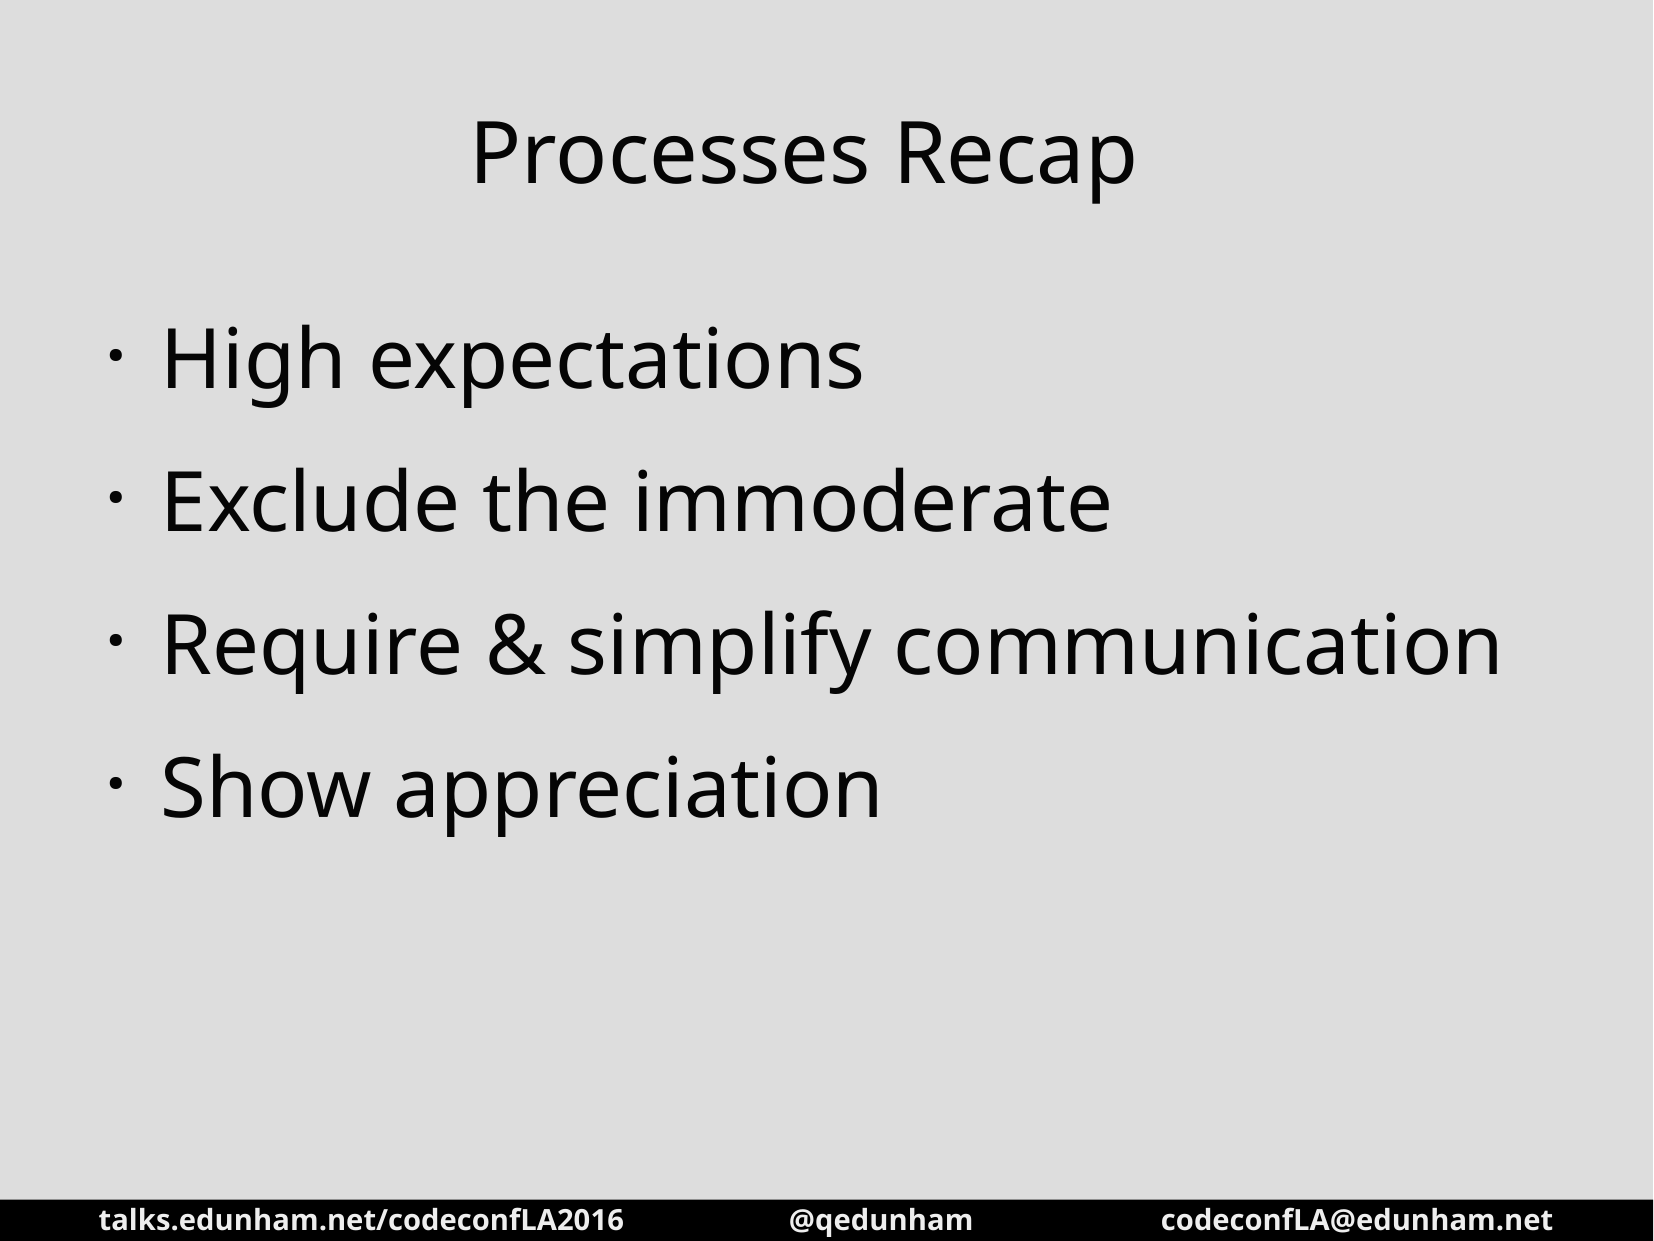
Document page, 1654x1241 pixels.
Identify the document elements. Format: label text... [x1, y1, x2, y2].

list High expectations Exclude the immoderate Require & simplify communication Show appreciation [90, 299, 1531, 1019]
title Processes Recap [15, 47, 1594, 253]
